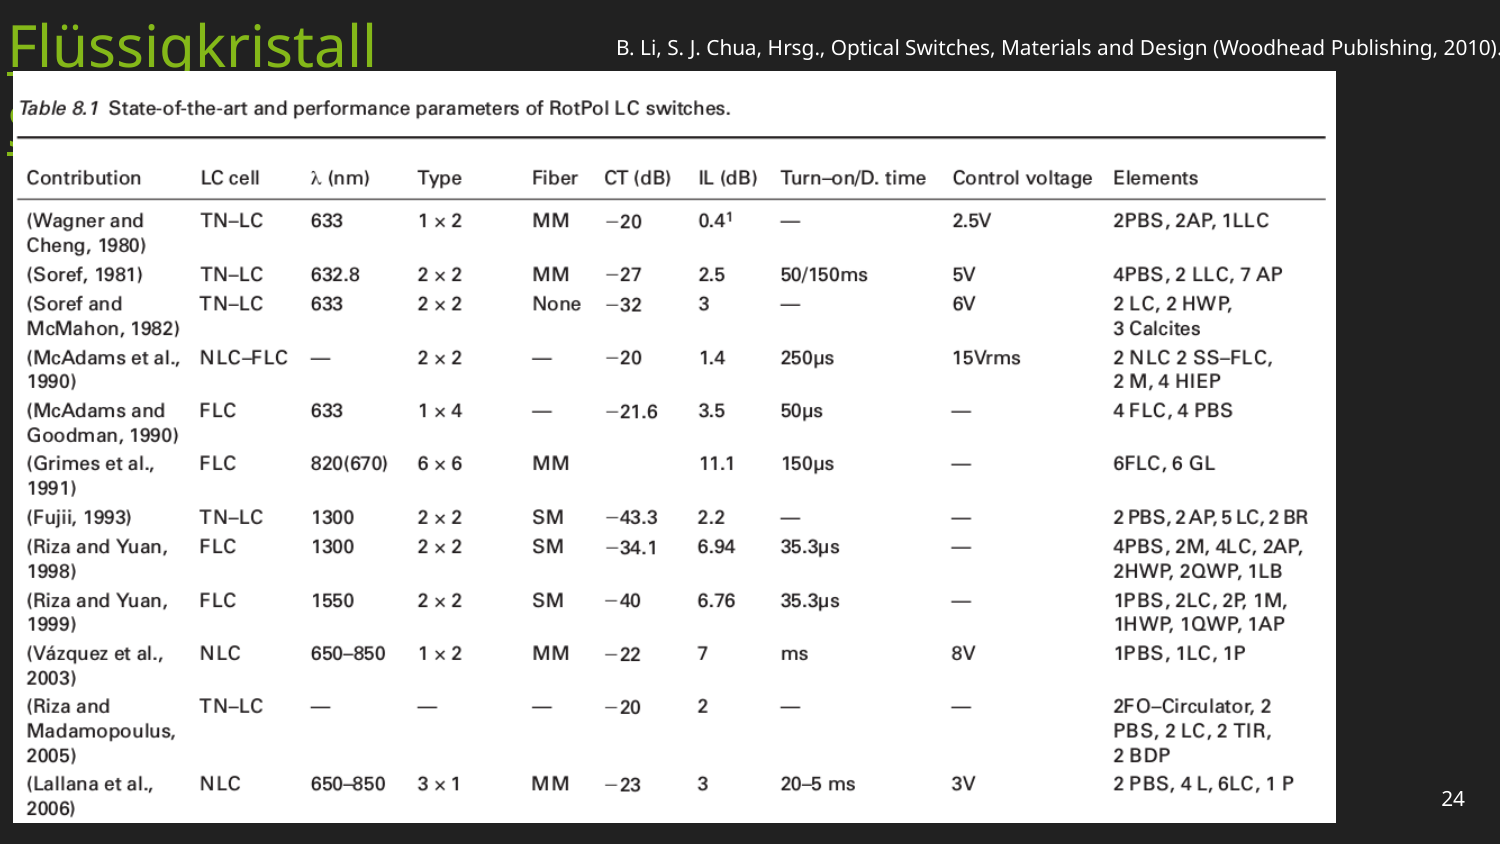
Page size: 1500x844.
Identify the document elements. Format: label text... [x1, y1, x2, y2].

picture [13, 71, 1336, 823]
text_box B. Li, S. J. Chua, Hrsg., Optical Switches, Materials and Design (Woodhead Publishing, 2010). [600, 19, 1500, 84]
slide_number <number> [1389, 764, 1480, 830]
title Flüssigkristall Schalter [0, 0, 621, 48]
